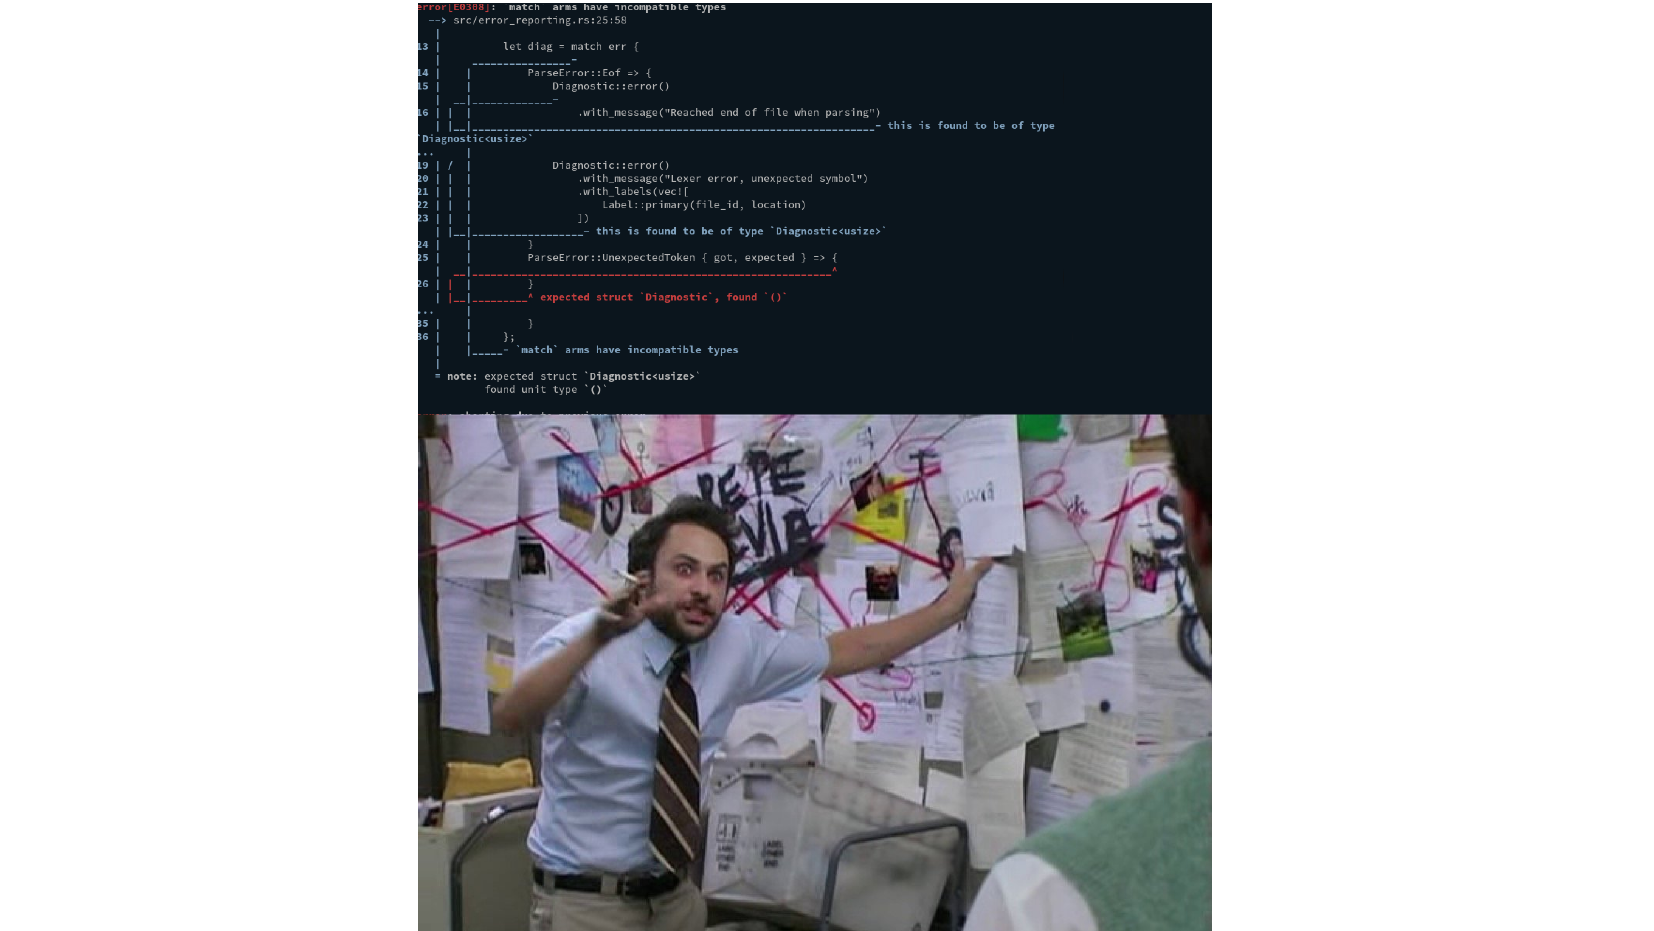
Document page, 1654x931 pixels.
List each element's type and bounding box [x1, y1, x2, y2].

picture [418, 3, 1212, 931]
